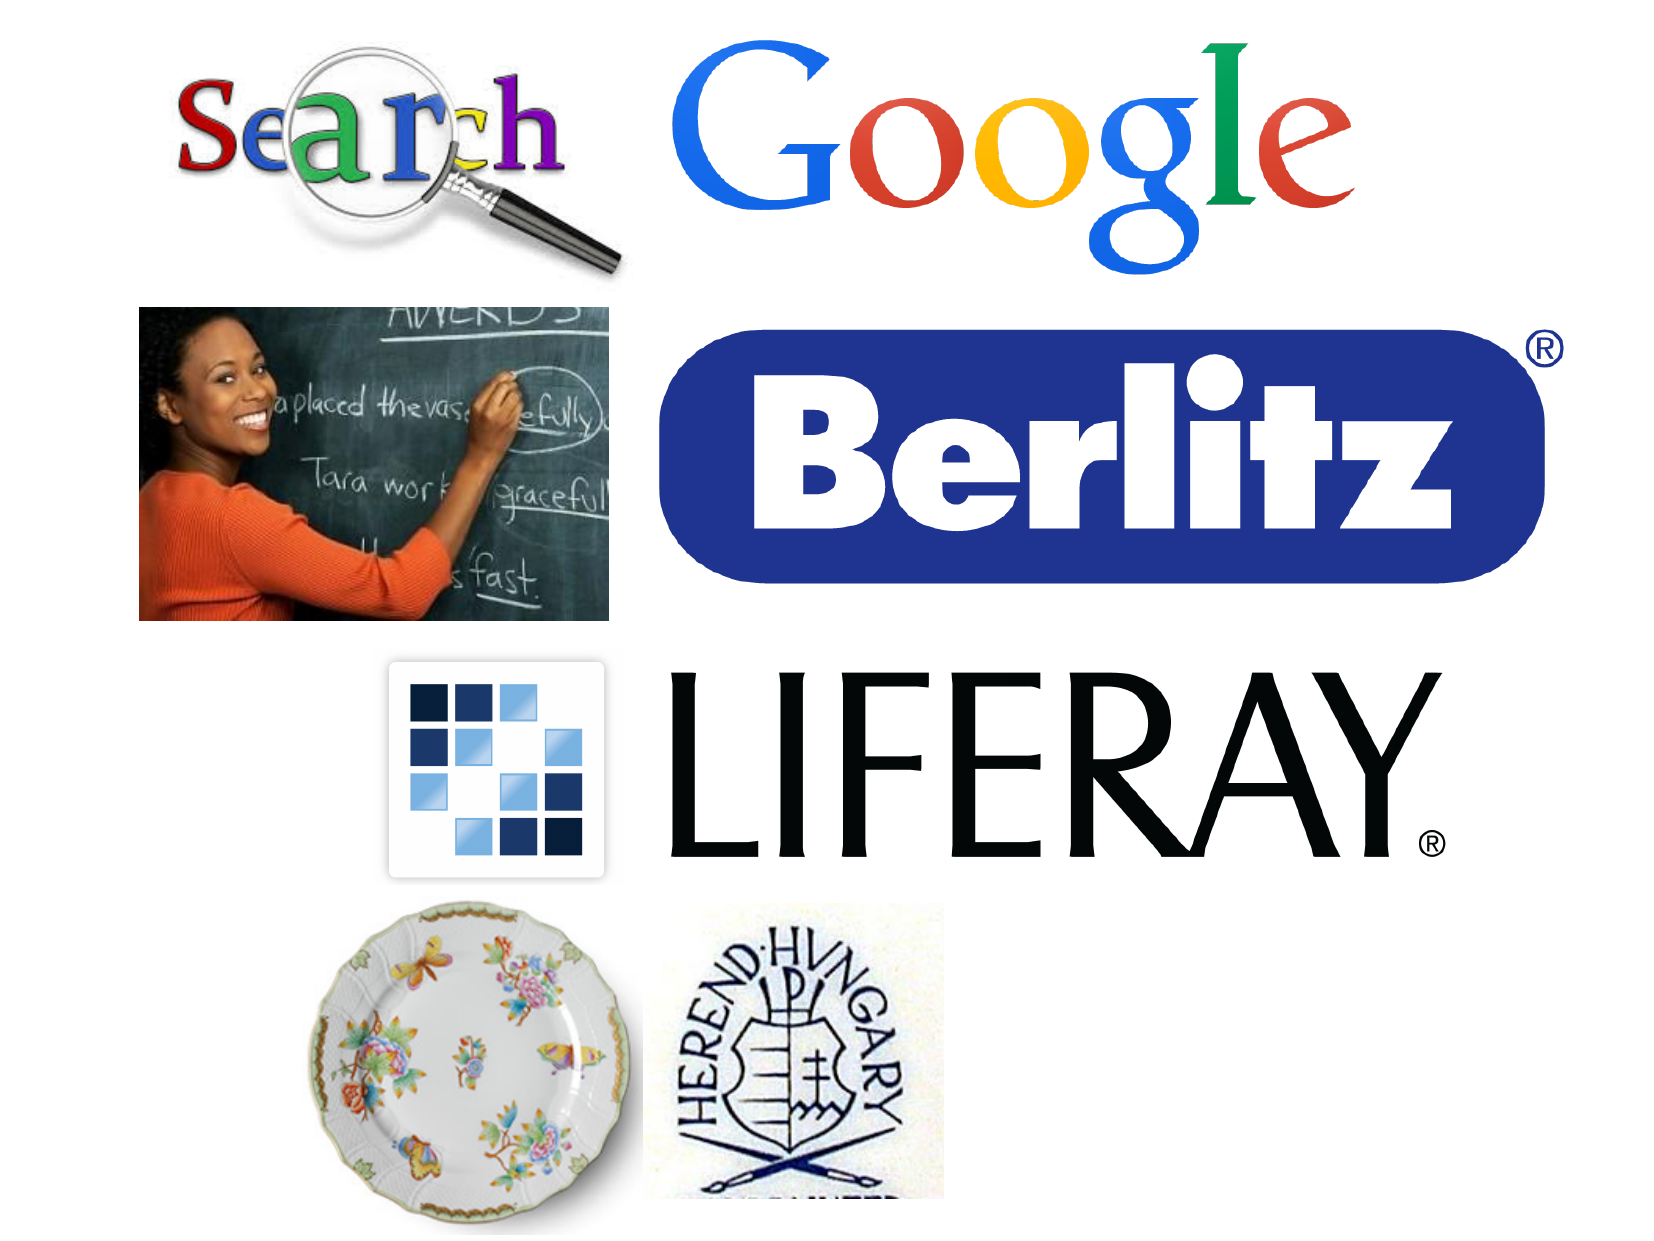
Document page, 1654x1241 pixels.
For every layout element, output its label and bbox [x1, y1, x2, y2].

picture [302, 647, 944, 1235]
picture [661, 664, 1452, 863]
picture [651, 321, 1571, 591]
picture [139, 307, 609, 621]
picture [157, 41, 640, 296]
picture [668, 35, 1359, 279]
